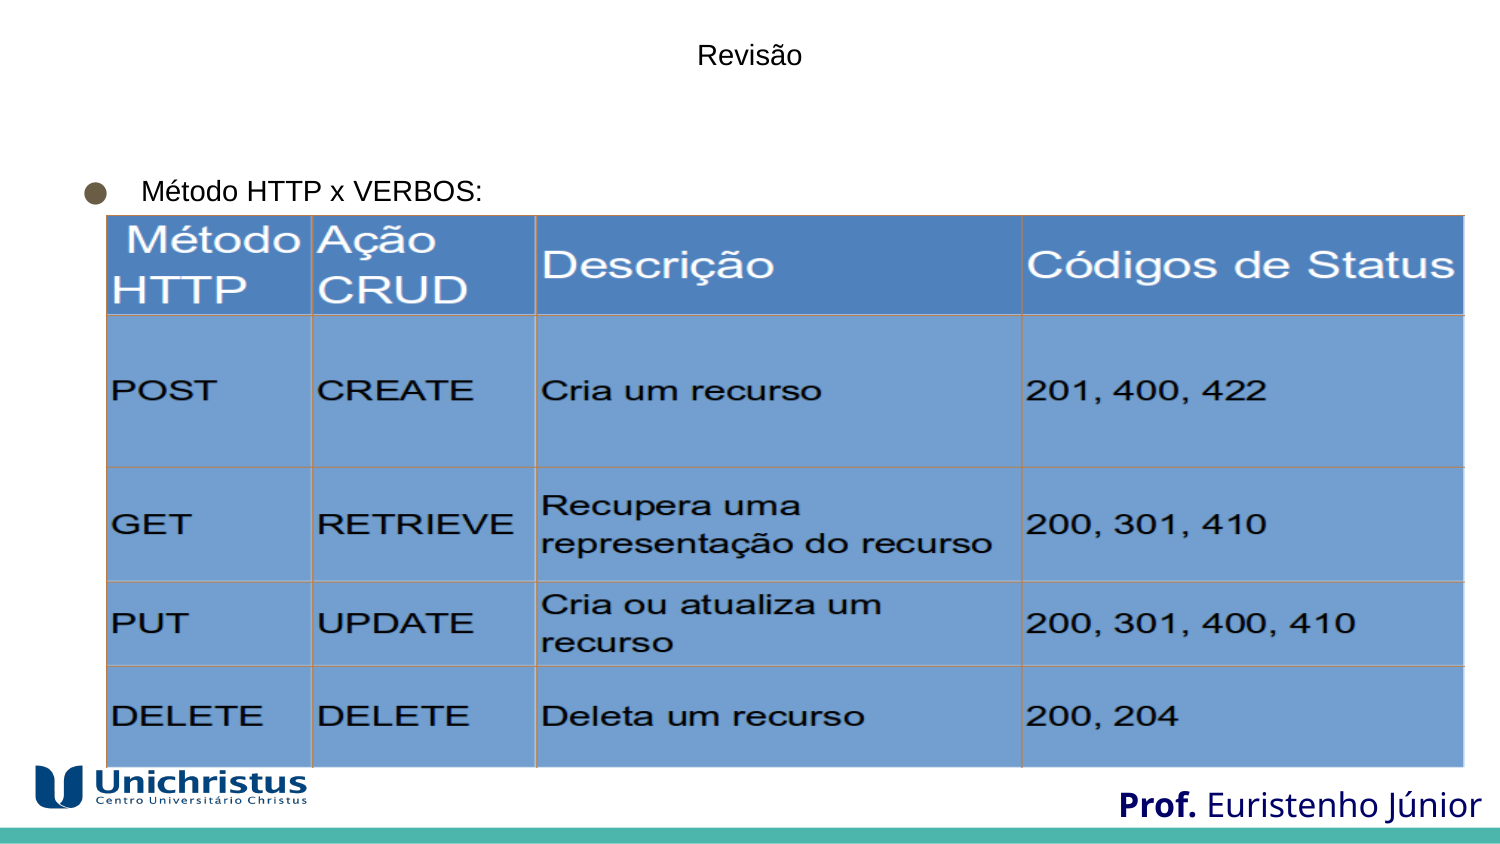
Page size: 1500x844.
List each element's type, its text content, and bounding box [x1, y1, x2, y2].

text_box Prof. Euristenho Júnior [1103, 773, 1500, 829]
picture [31, 215, 1465, 810]
list Método HTTP x VERBOS: [51, 152, 1449, 750]
title Revisão [51, 20, 1449, 137]
